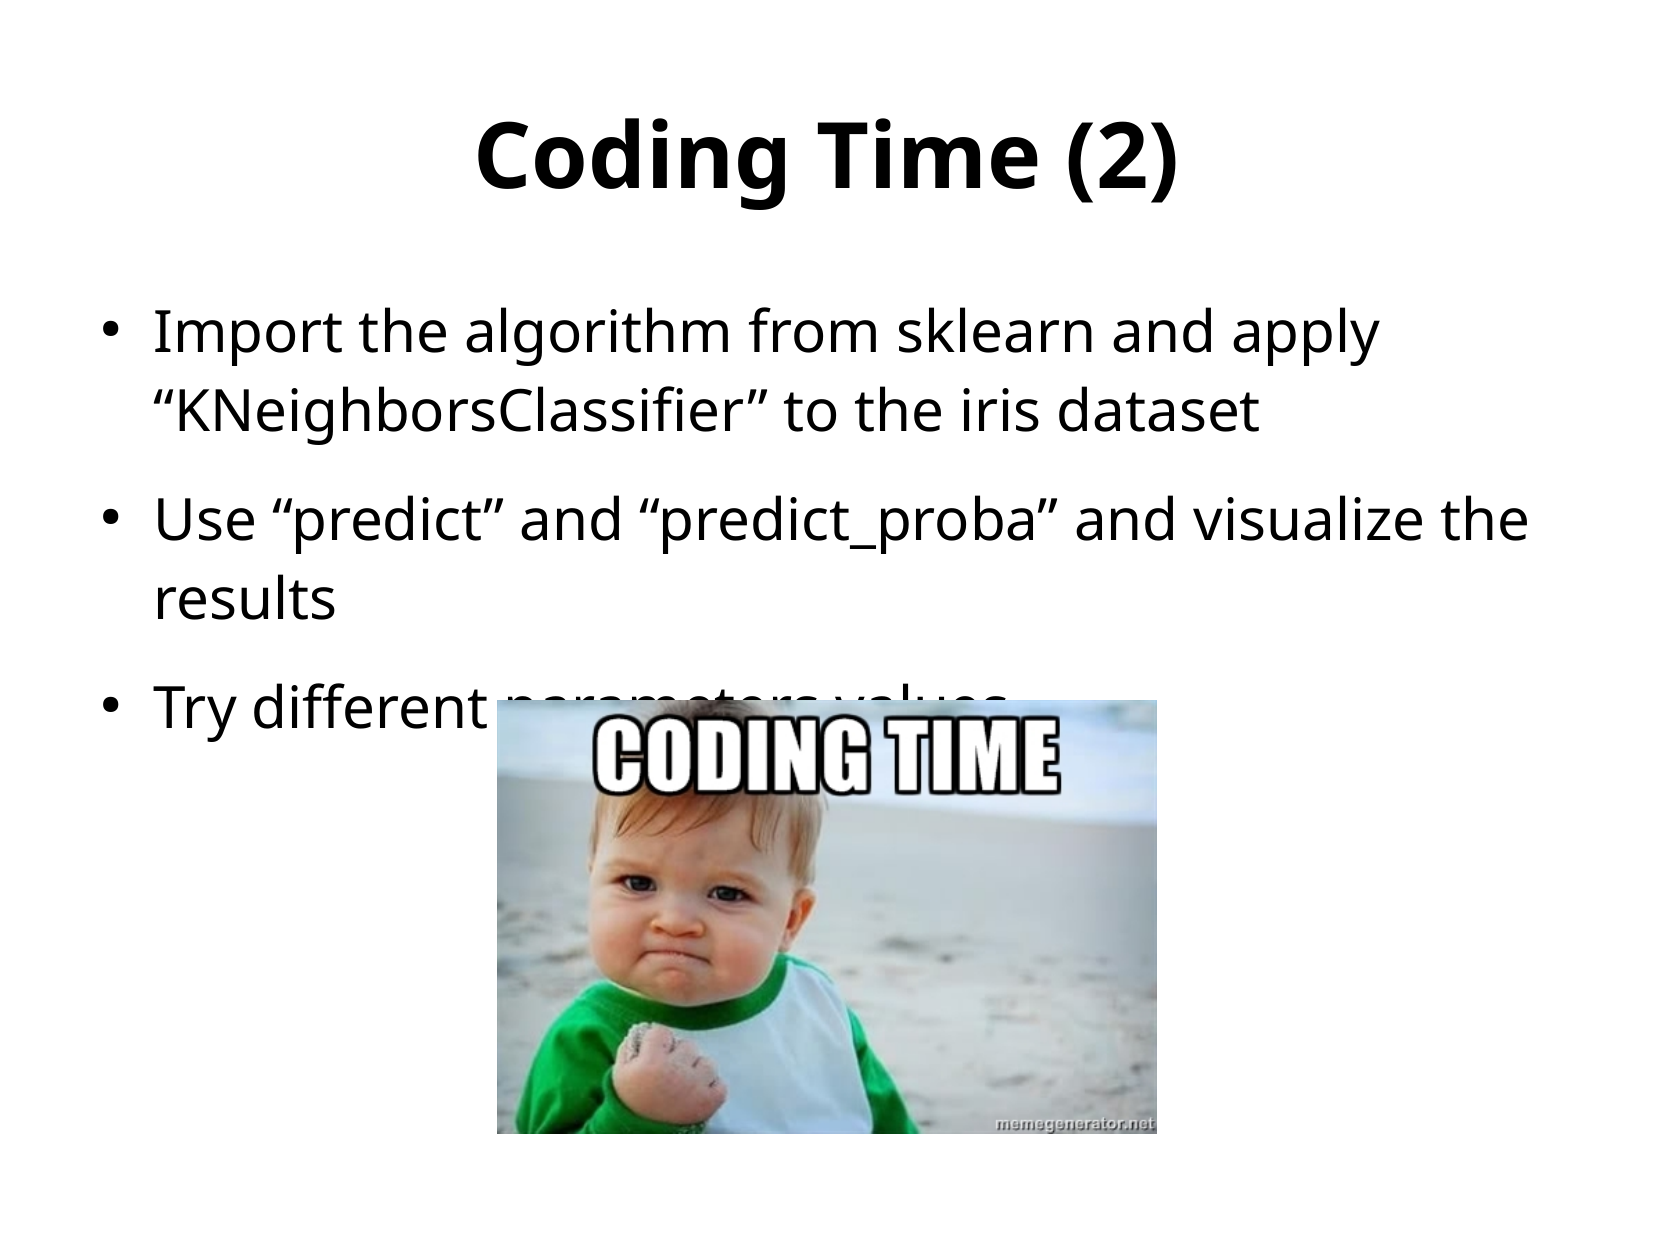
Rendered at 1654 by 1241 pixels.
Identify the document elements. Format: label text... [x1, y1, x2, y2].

picture [497, 700, 1157, 1134]
title Coding Time (2) [82, 49, 1571, 257]
list Import the algorithm from sklearn and apply “KNeighborsClassifier” to the iris dataset Use “predict” and “predict_proba” and visualize the results Try different parameters values [82, 290, 1571, 1010]
